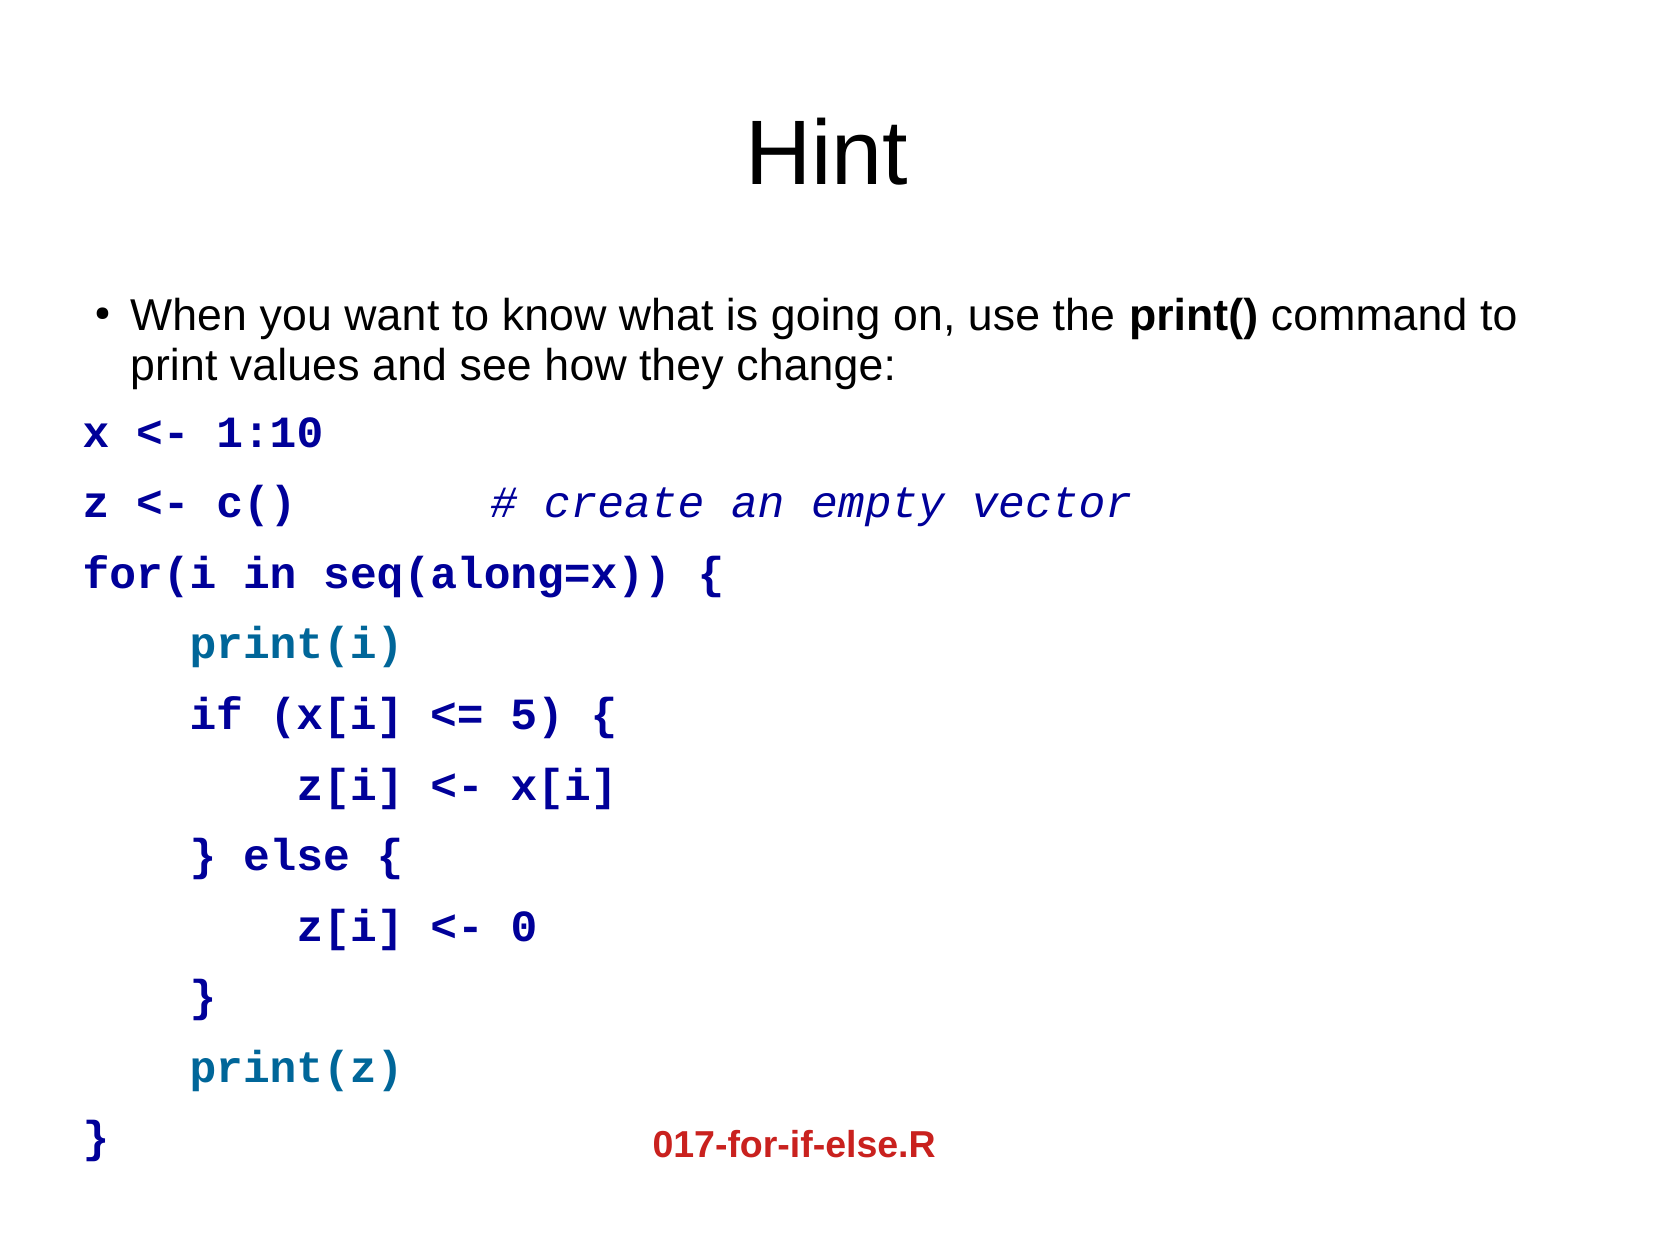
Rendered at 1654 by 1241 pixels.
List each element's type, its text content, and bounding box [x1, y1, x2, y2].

list When you want to know what is going on, use the print() command to print values and see how they change: x <- 1:10 z <- c() # create an empty vector for(i in seq(along=x)) { print(i) if (x[i] <= 5) { z[i] <- x[i] } else { z[i] <- 0 } print(z) } [82, 290, 1571, 1170]
text_box 017-for-if-else.R [401, 1116, 1187, 1173]
title Hint [82, 49, 1571, 257]
